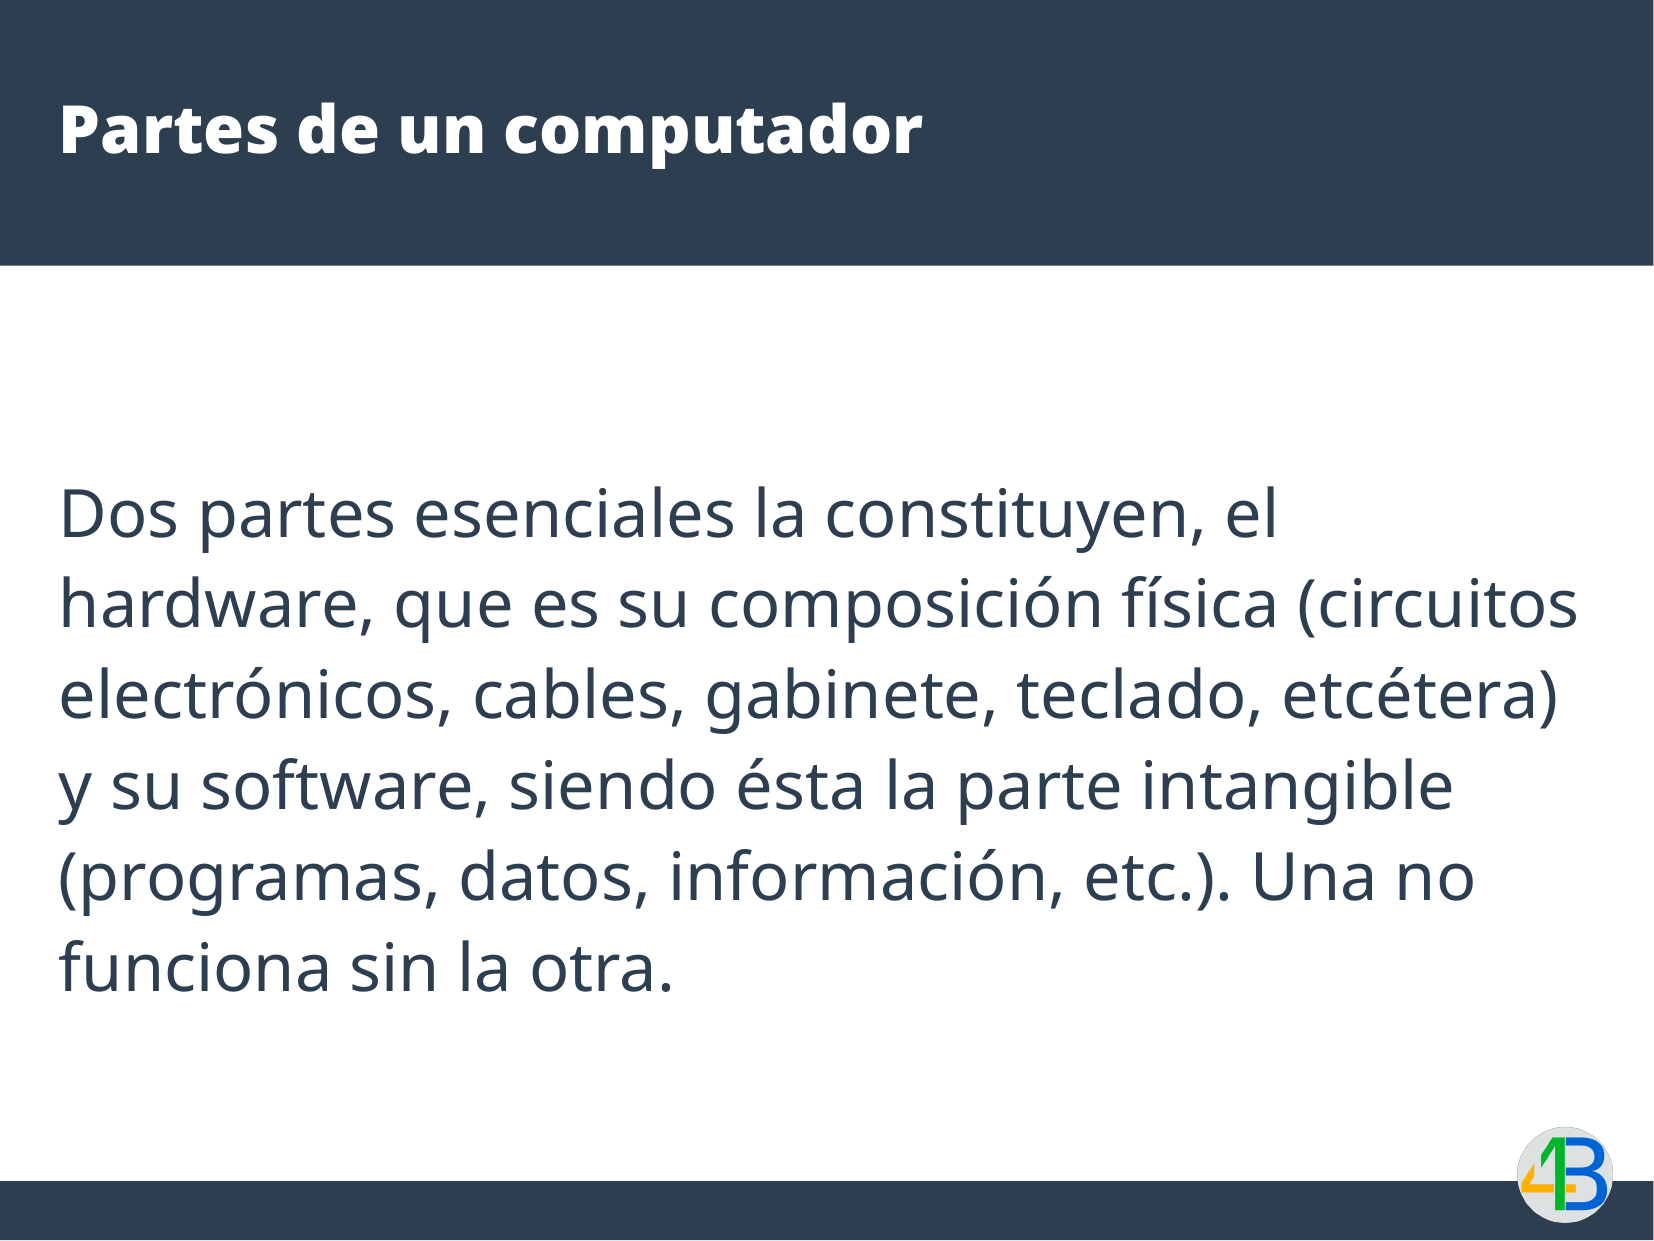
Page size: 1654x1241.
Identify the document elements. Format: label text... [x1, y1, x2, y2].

subtitle Dos partes esenciales la constituyen, el hardware, que es su composición física (circuitos electrónicos, cables, gabinete, teclado, etcétera) y su software, siendo ésta la parte intangible (programas, datos, información, etc.). Una no funciona sin la otra. [59, 324, 1595, 1152]
picture [1517, 1127, 1613, 1223]
title Partes de un computador [59, 49, 1595, 207]
